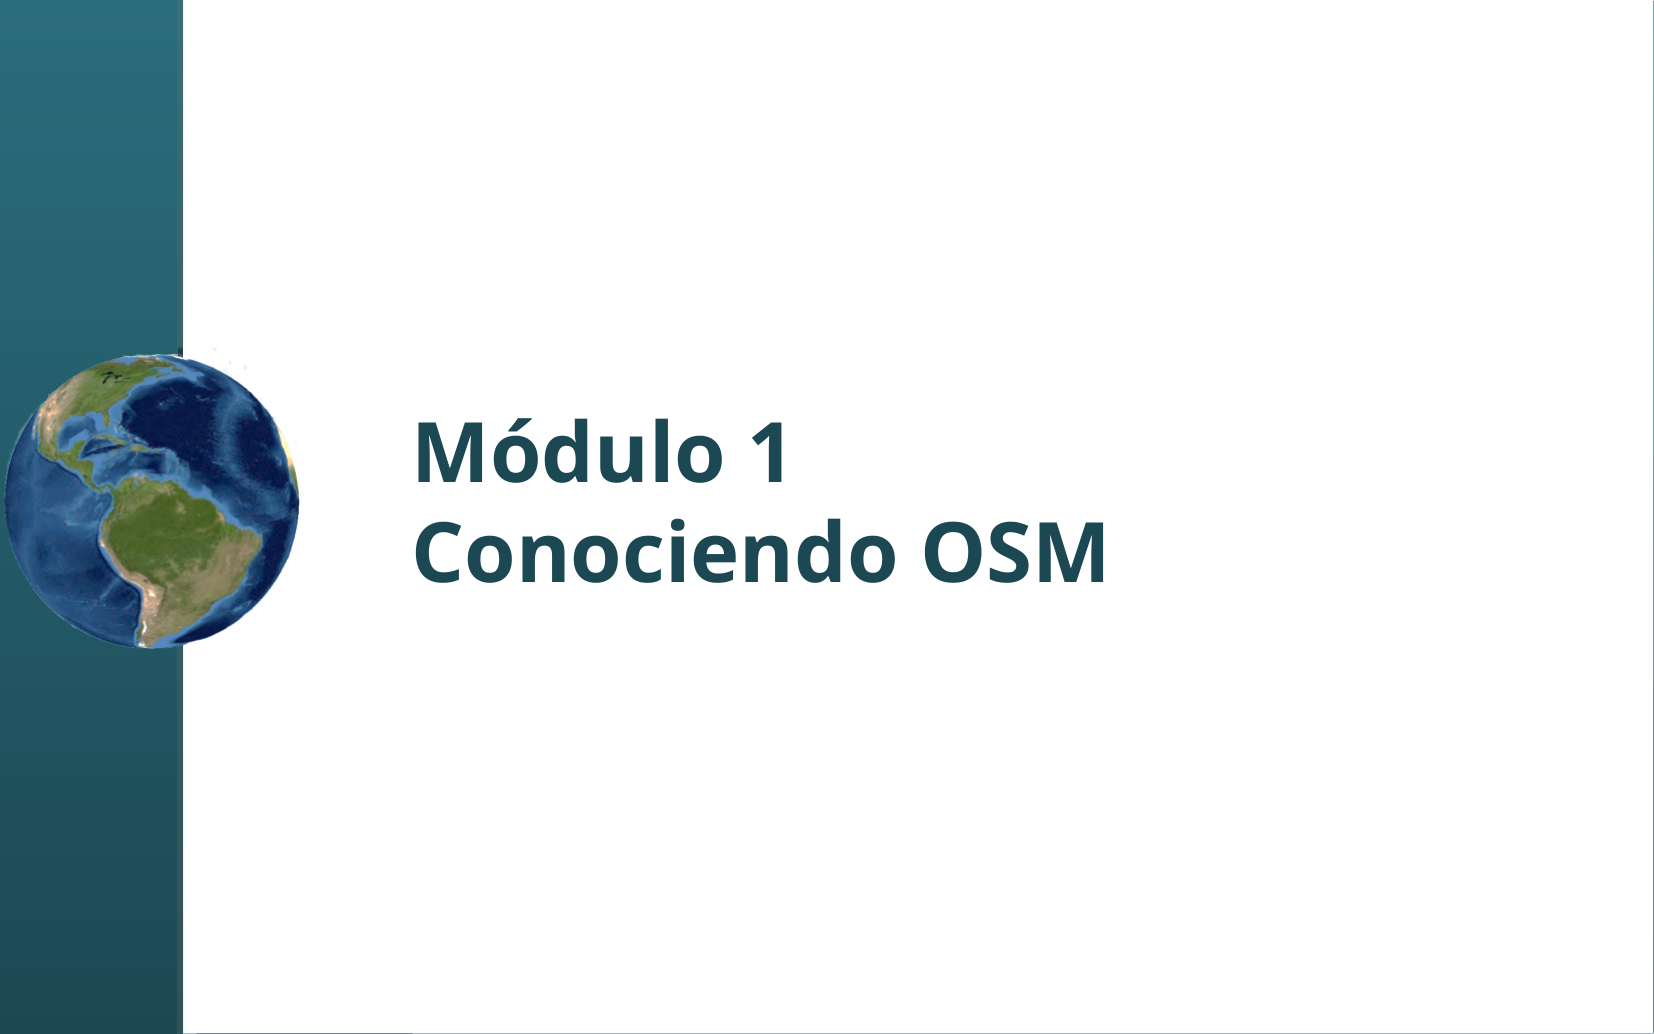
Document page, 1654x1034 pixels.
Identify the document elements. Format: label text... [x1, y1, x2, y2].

title Módulo 1 Conociendo OSM [397, 391, 1555, 737]
picture [0, 331, 316, 663]
